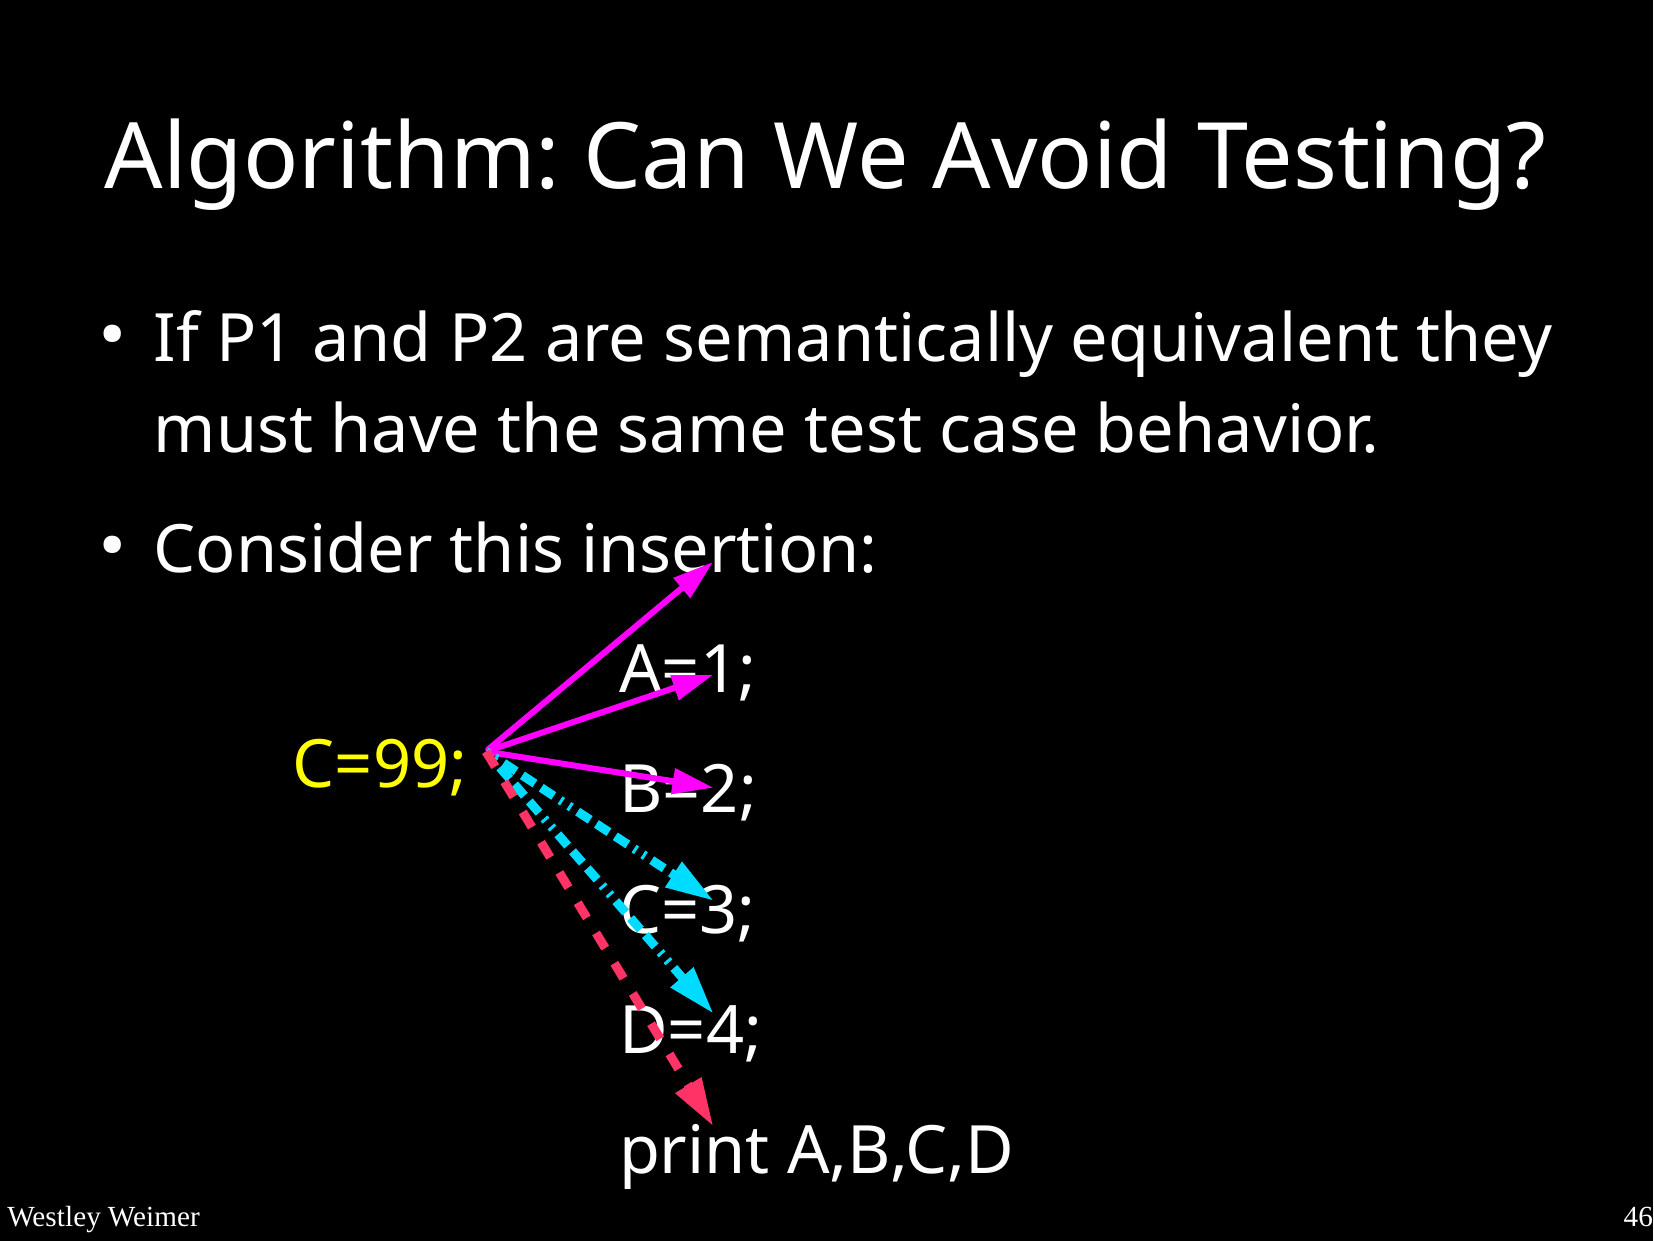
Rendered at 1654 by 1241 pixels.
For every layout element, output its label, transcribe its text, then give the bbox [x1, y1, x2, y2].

list If P1 and P2 are semantically equivalent they must have the same test case behavior. Consider this insertion: A=1; B=2; C=3; D=4; print A,B,C,D [82, 290, 1571, 1109]
text_box C=99; [277, 708, 477, 802]
title Algorithm: Can We Avoid Testing? [82, 49, 1571, 257]
